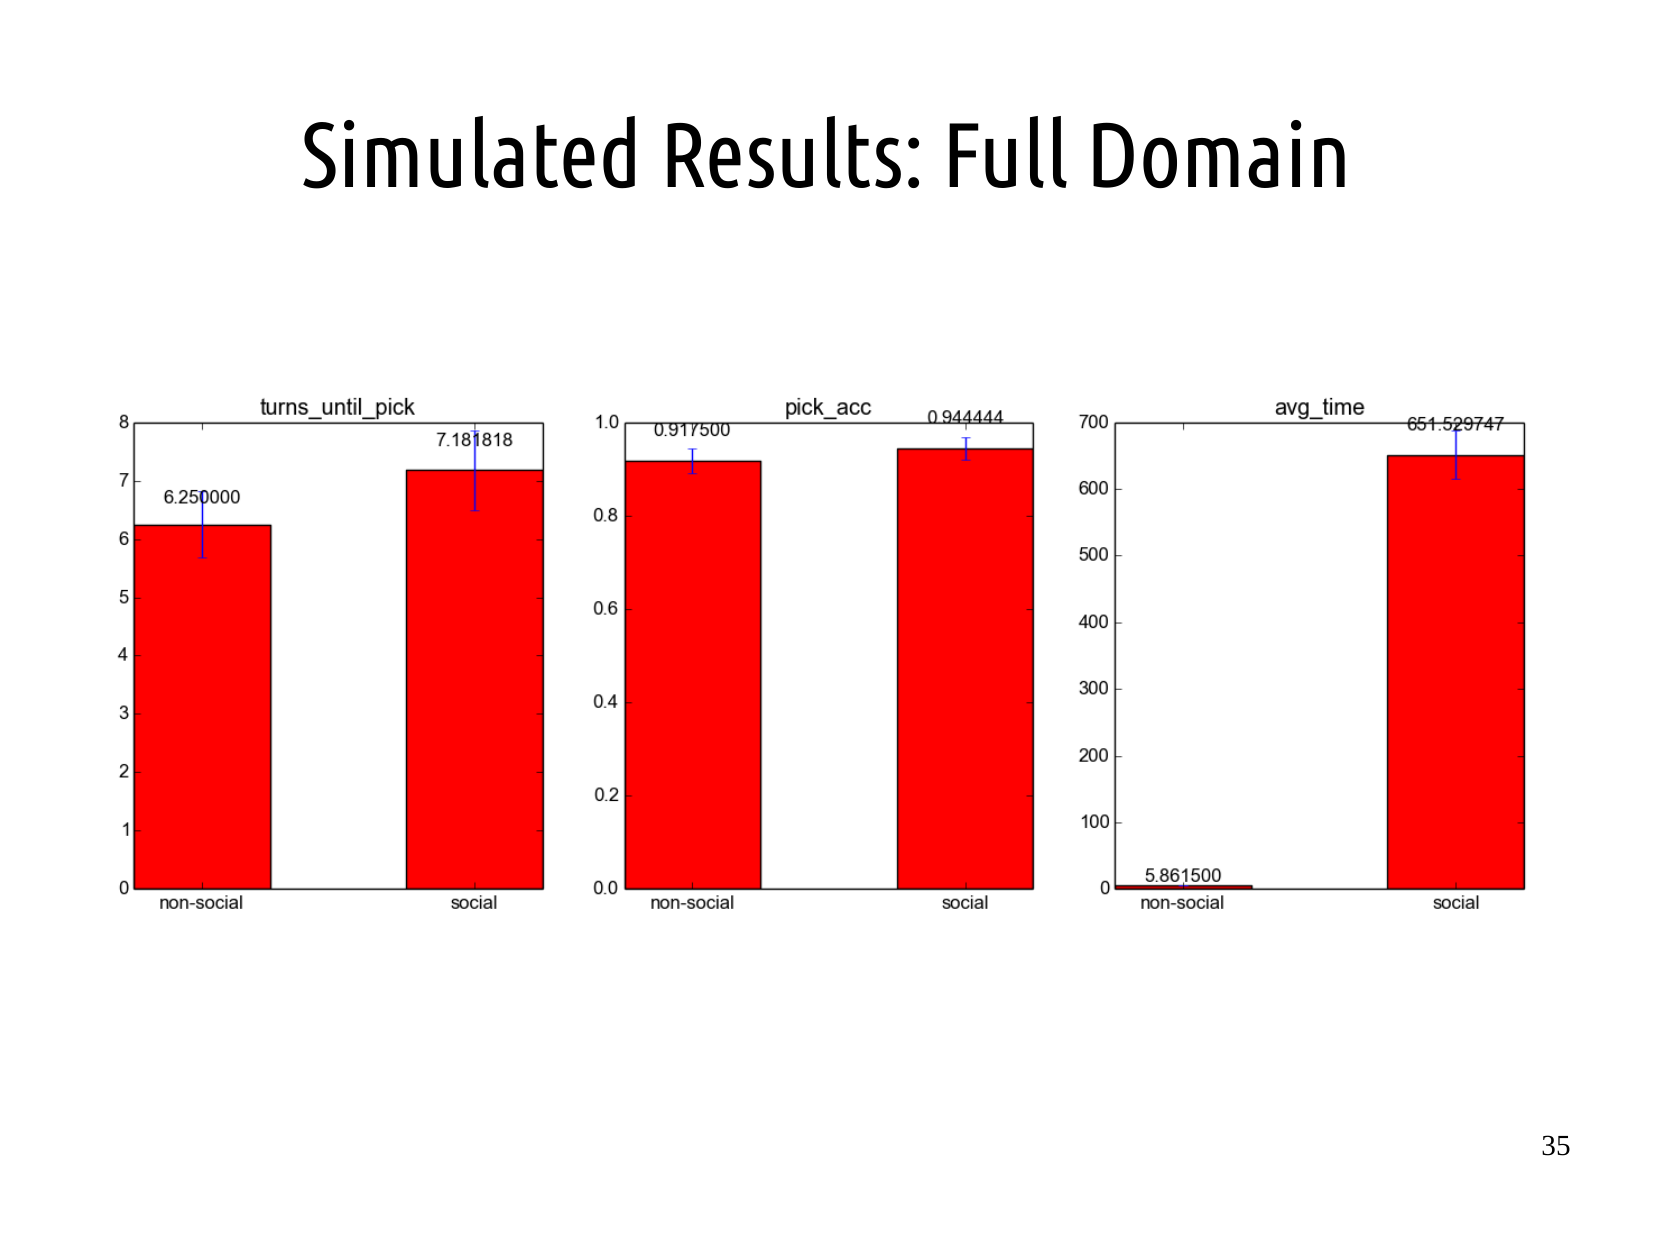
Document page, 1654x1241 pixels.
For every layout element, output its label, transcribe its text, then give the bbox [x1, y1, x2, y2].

title Simulated Results: Full Domain [82, 49, 1571, 257]
picture [82, 371, 1571, 928]
